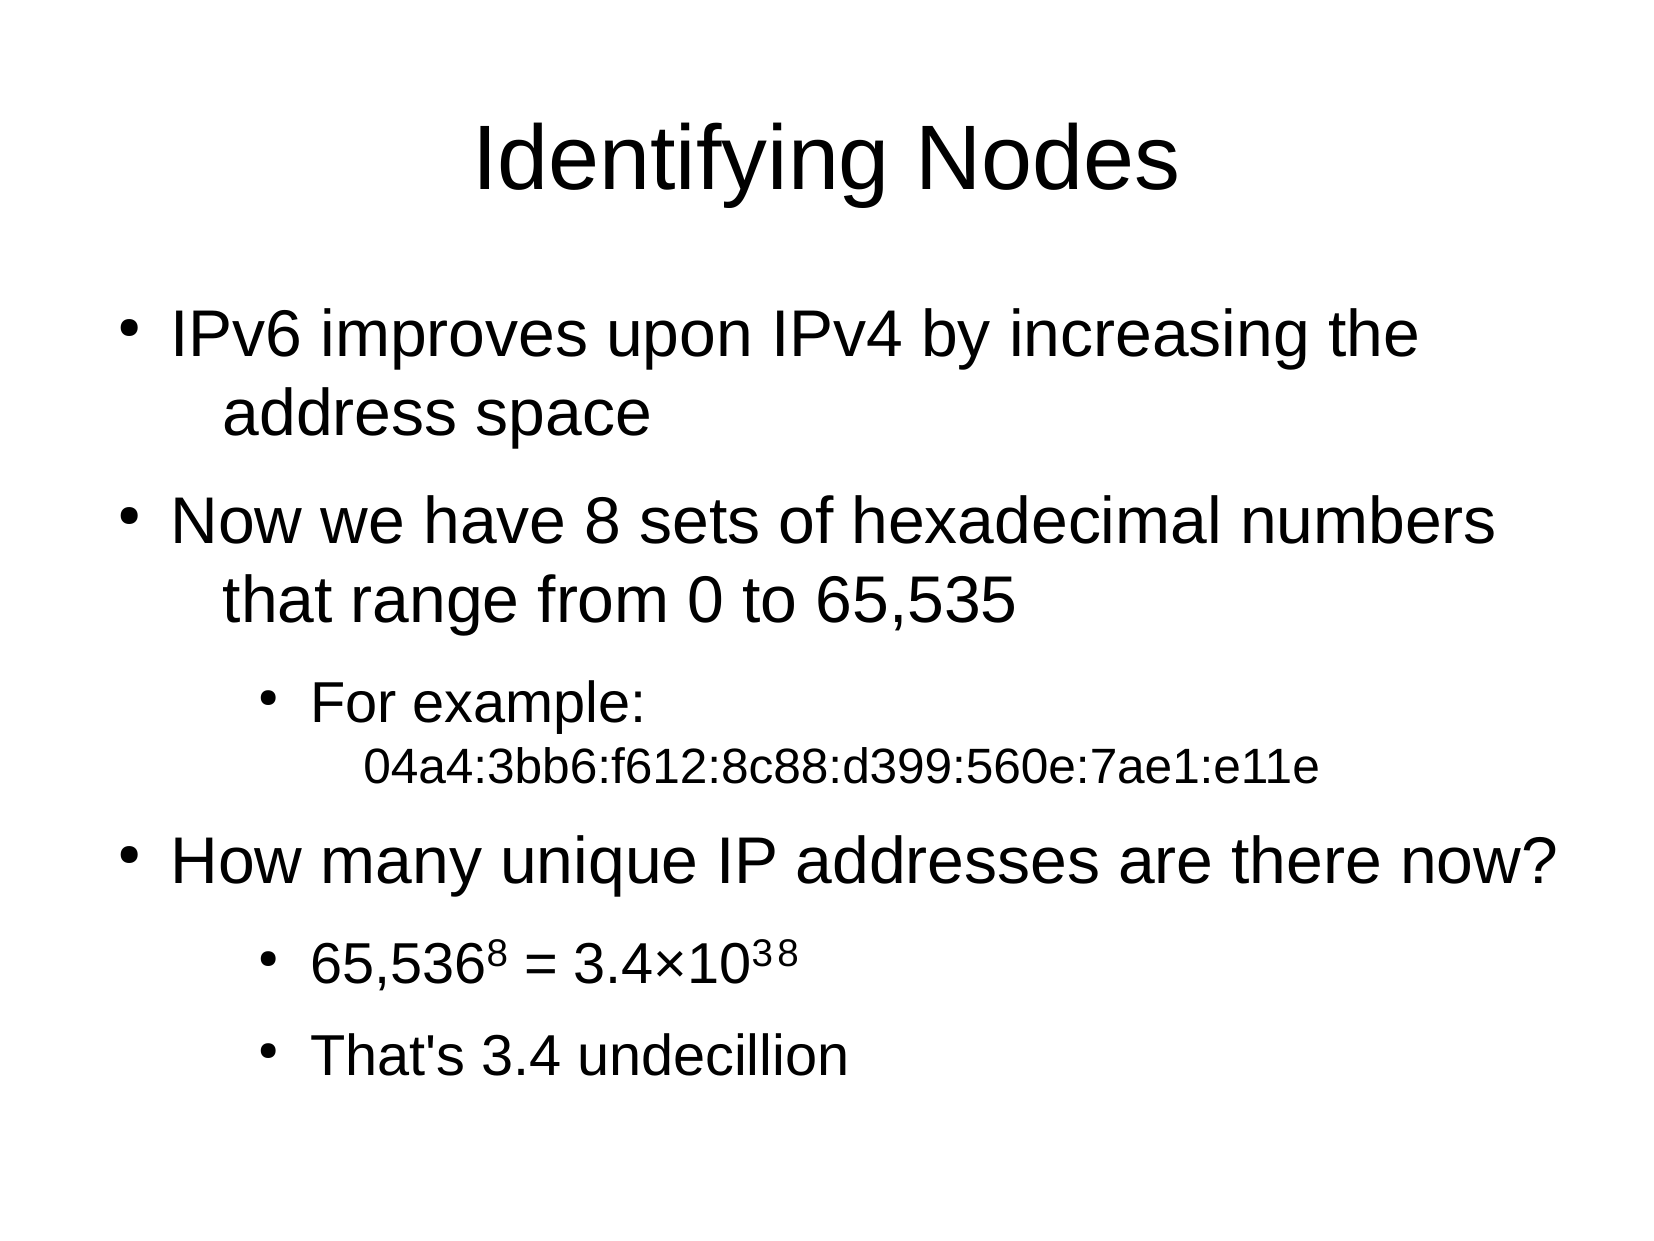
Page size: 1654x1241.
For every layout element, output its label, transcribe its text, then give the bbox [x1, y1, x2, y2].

title Identifying Nodes [82, 49, 1571, 257]
list IPv6 improves upon IPv4 by increasing the address space Now we have 8 sets of hexadecimal numbers that range from 0 to 65,535 For example: 04a4:3bb6:f612:8c88:d399:560e:7ae1:e11e How many unique IP addresses are there now? 65,5368 = 3.4×1038 That's 3.4 undecillion [82, 290, 1571, 1109]
